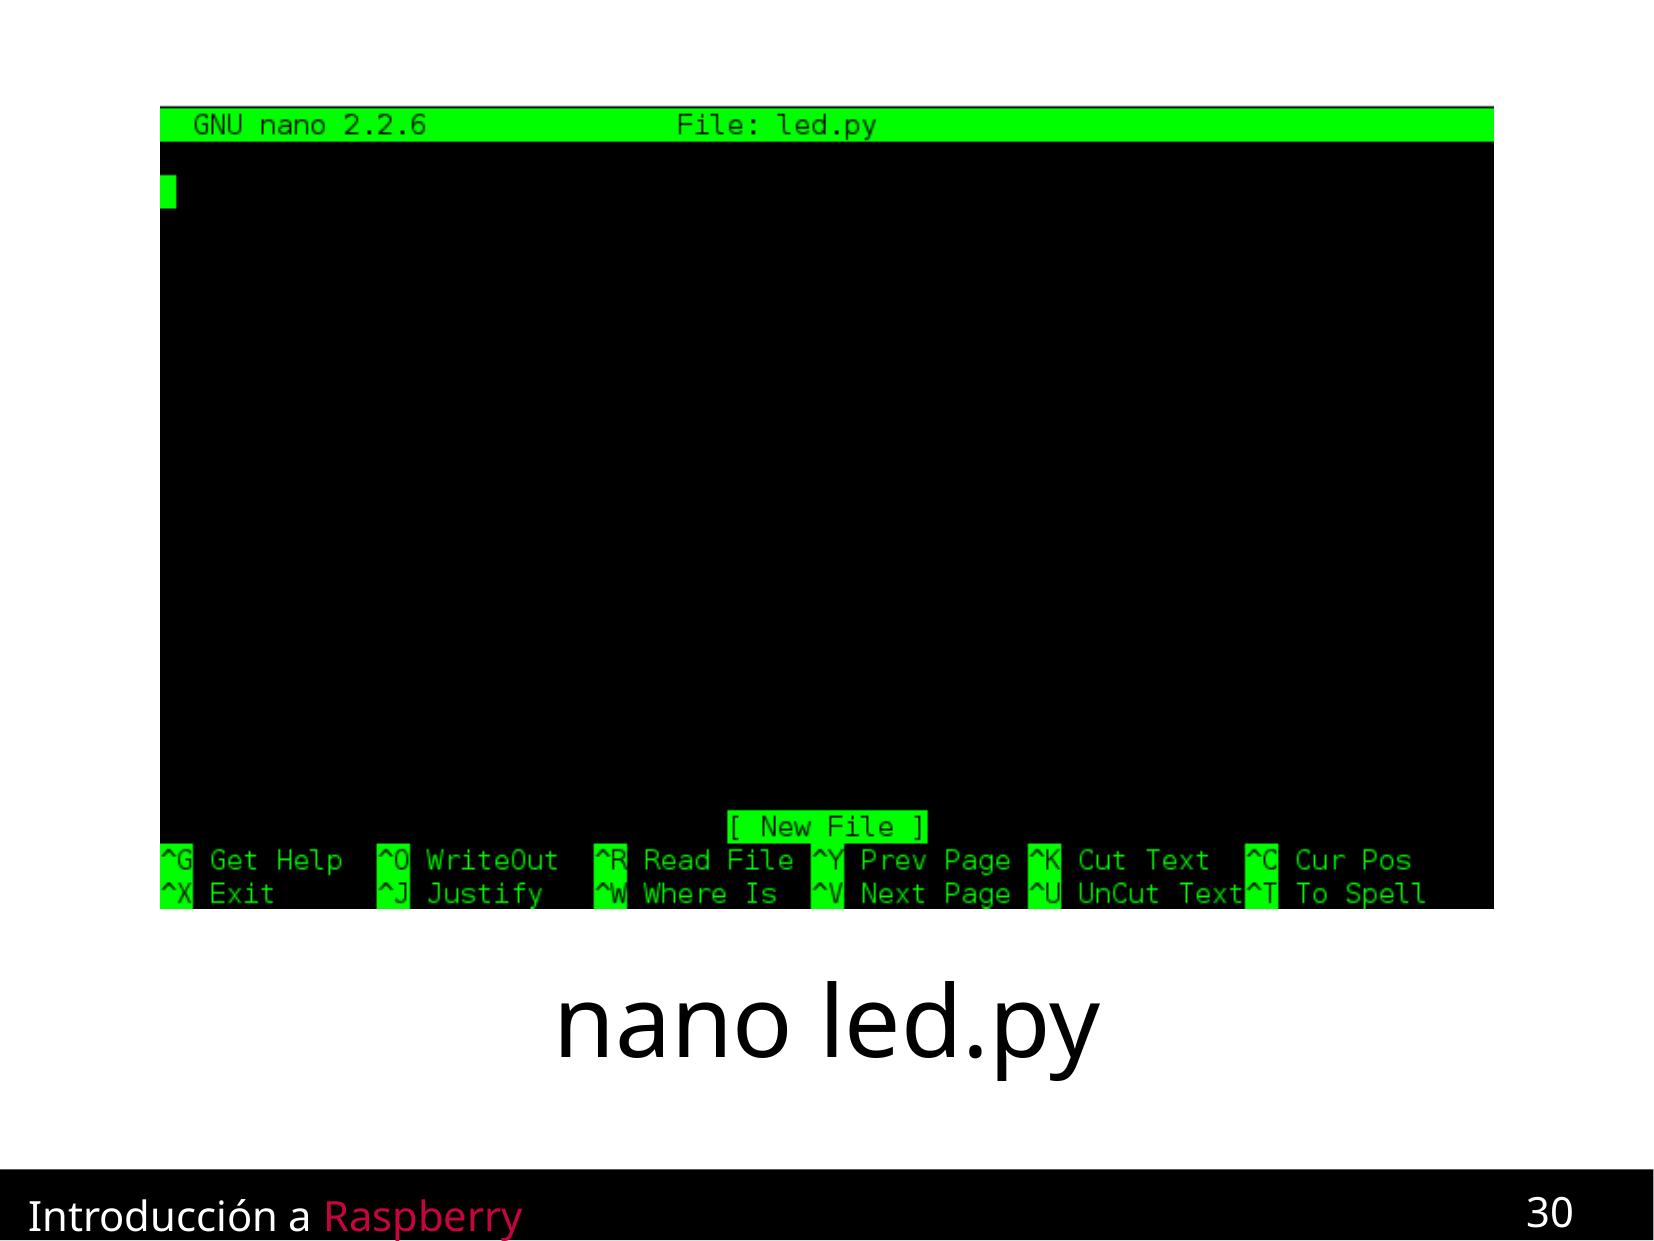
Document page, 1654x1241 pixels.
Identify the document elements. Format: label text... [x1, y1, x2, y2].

text_box [0, 0, 1654, 1241]
text_box Introducción a Raspberry Pi [13, 1179, 556, 1241]
text_box <number> [1521, 1175, 1654, 1241]
title nano led.py [82, 915, 1572, 1123]
picture [160, 105, 1494, 909]
